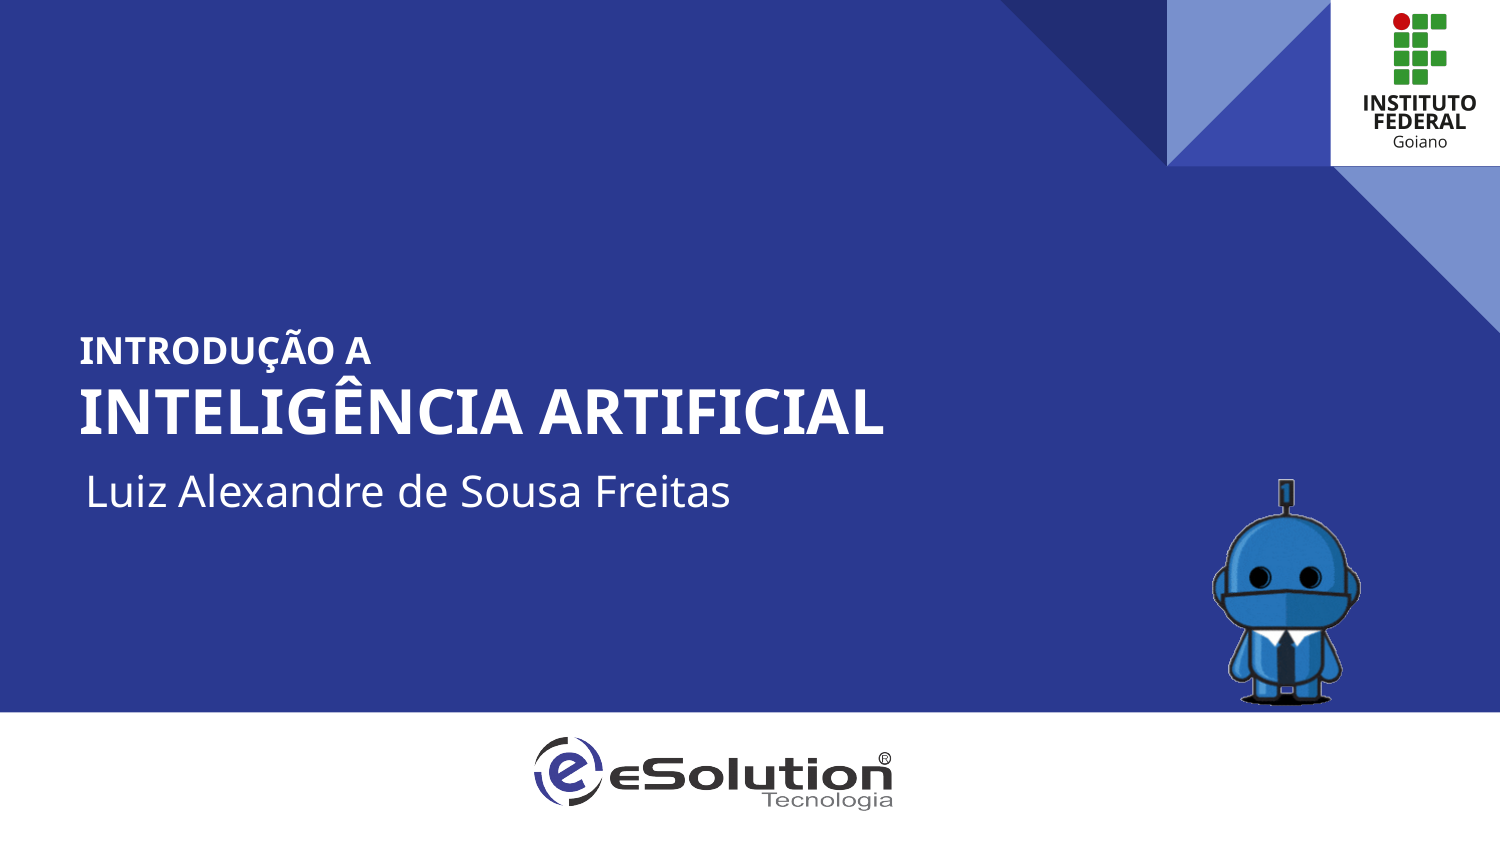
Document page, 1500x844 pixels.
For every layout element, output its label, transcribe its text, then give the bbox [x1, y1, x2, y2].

text_box [1330, 0, 1500, 167]
picture [1362, 13, 1477, 152]
picture [1138, 456, 1439, 732]
text_box [0, 712, 1500, 844]
title INTRODUÇÃO A INTELIGÊNCIA ARTIFICIAL [64, 237, 1414, 463]
picture [433, 685, 997, 815]
subtitle Luiz Alexandre de Sousa Freitas [70, 448, 1420, 520]
